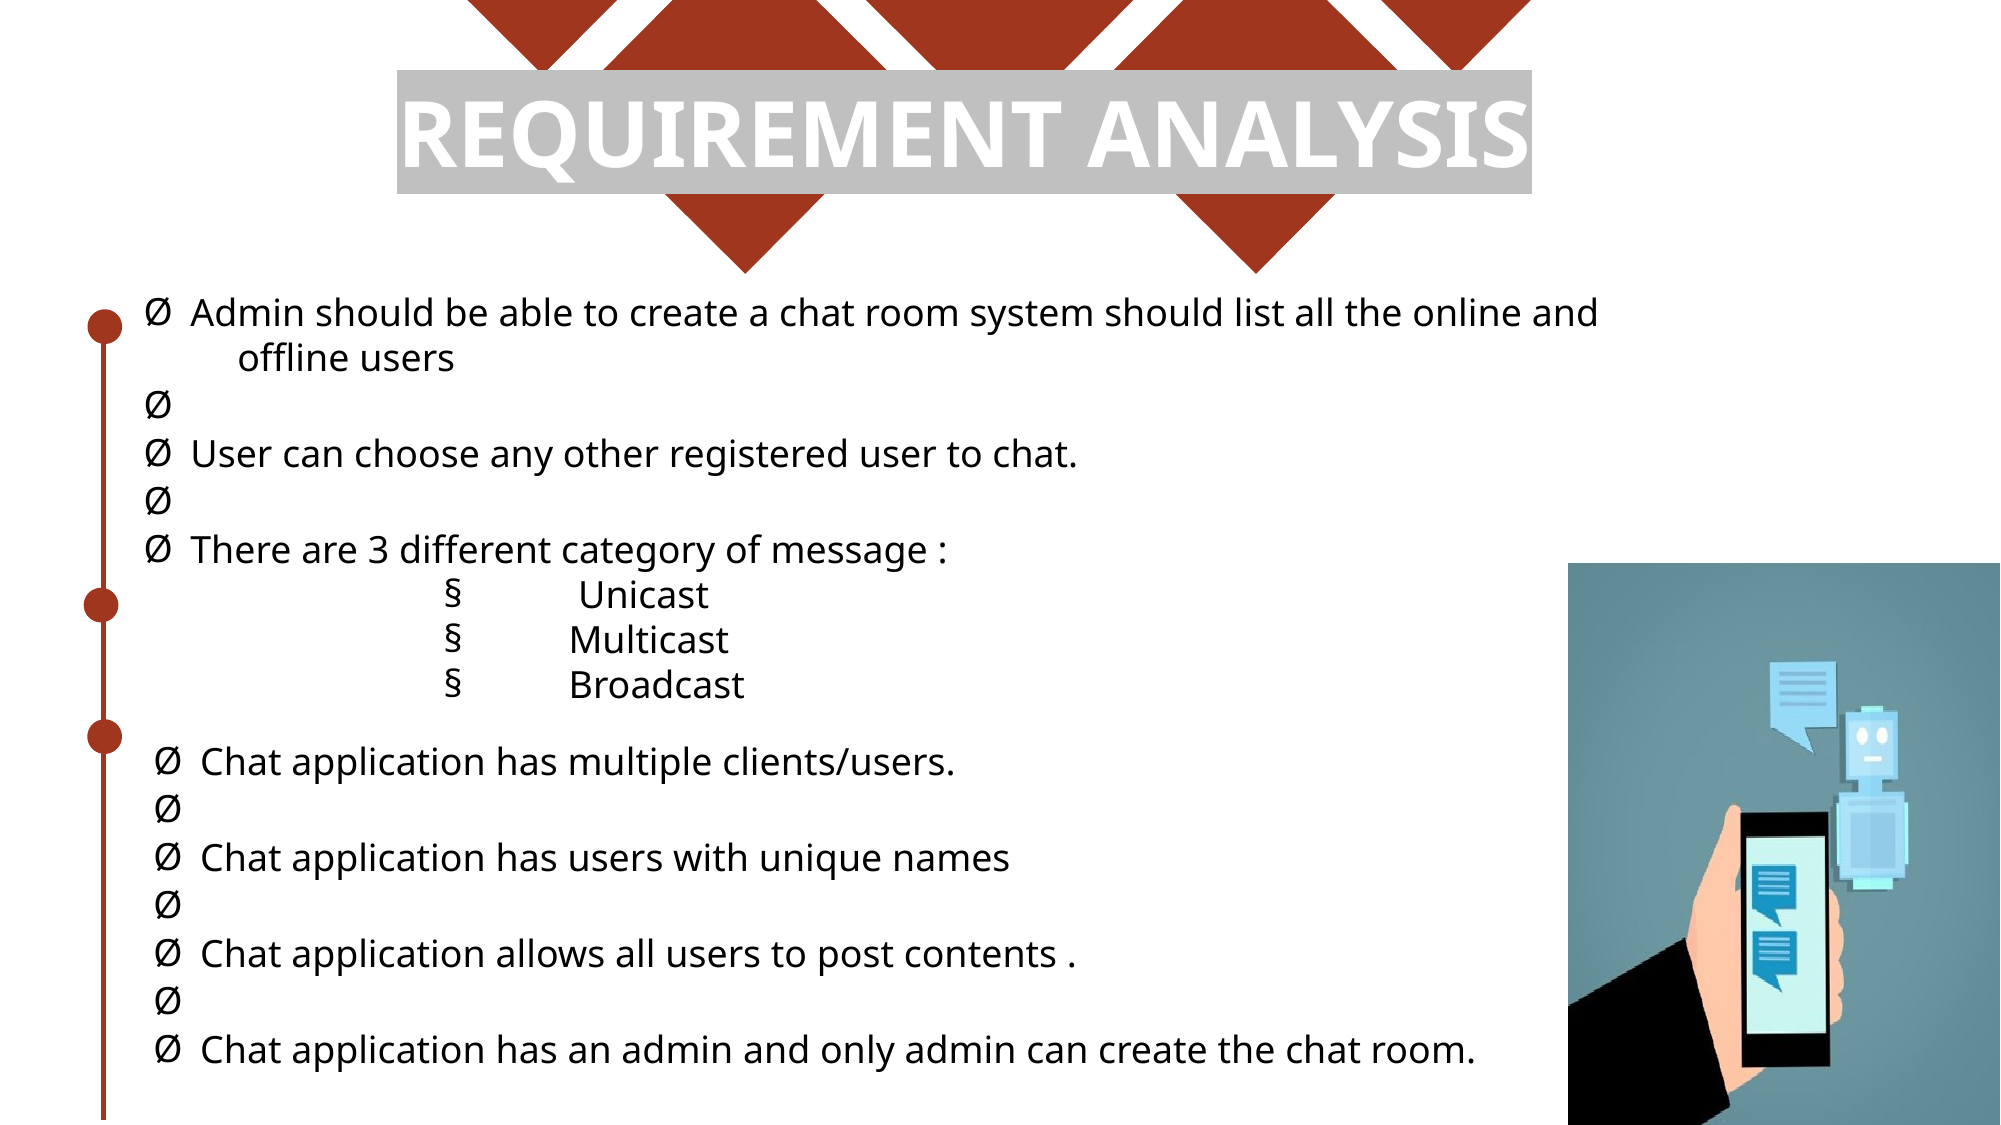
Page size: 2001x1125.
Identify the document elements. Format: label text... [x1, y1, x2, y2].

text_box Chat application has multiple clients/users. Chat application has users with unique names Chat application allows all users to post contents . Chat application has an admin and only admin can create the chat room. [138, 730, 1557, 1109]
text_box [83, 587, 119, 623]
text_box [87, 719, 122, 754]
picture [1568, 563, 2000, 1125]
text_box Admin should be able to create a chat room system should list all the online and offline users User can choose any other registered user to chat. There are 3 different category of message : Unicast Multicast Broadcast [128, 281, 1702, 706]
title REQUIREMENT ANALYSIS [55, 59, 1874, 216]
